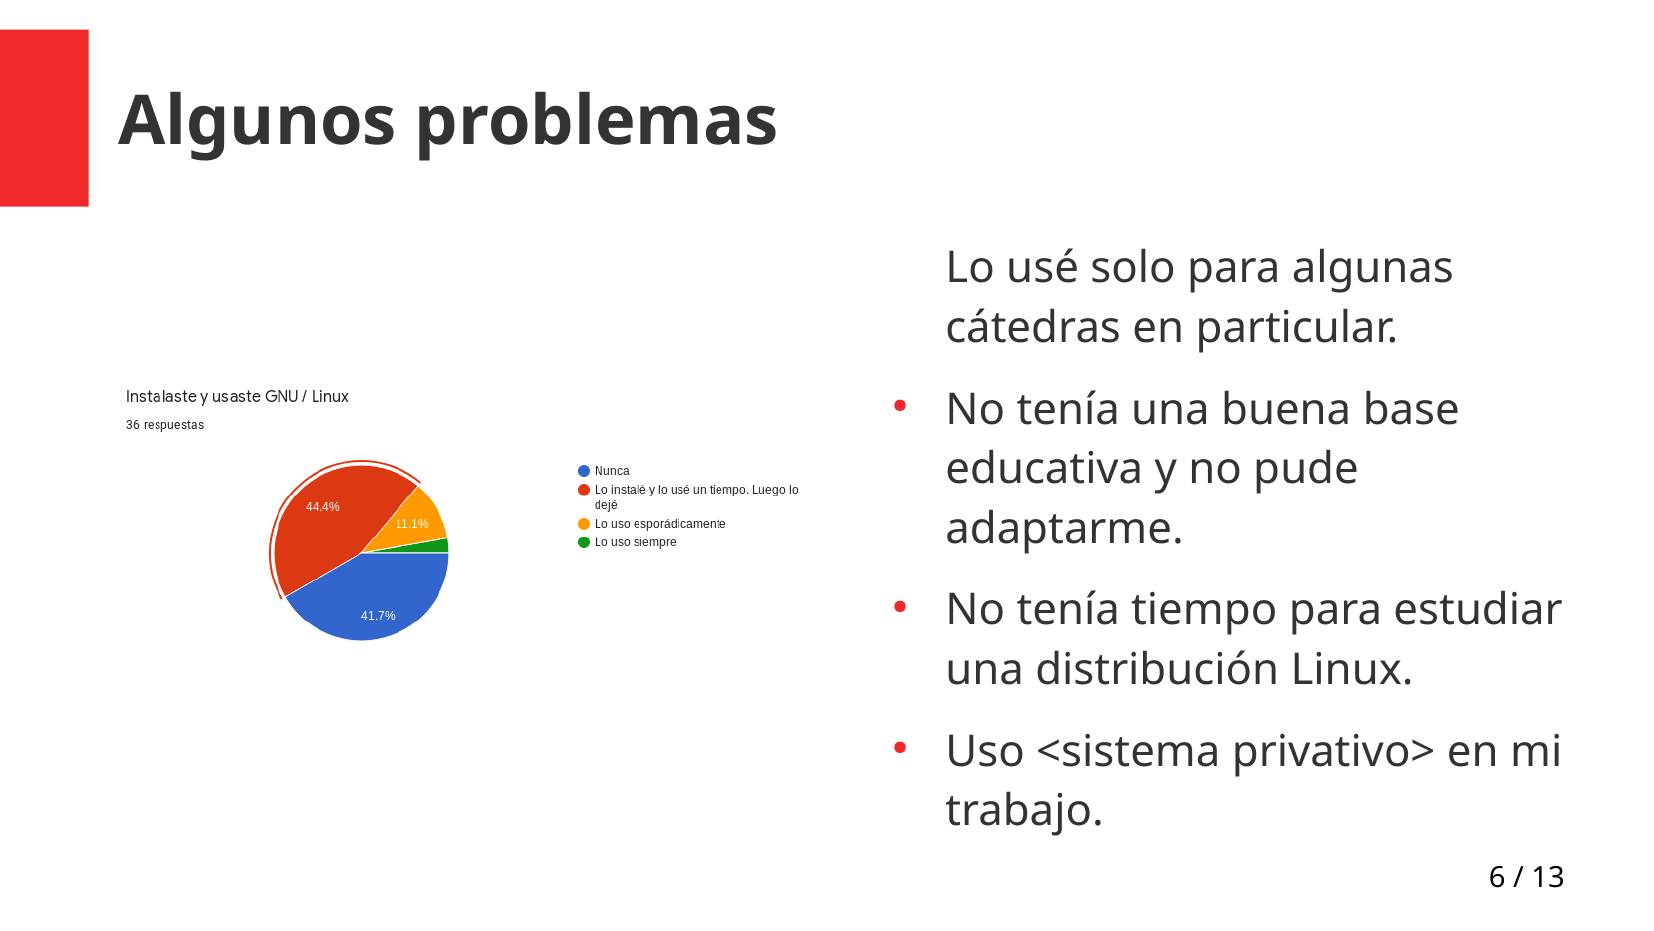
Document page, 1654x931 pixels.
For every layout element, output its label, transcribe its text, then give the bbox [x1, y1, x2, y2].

picture [118, 369, 839, 664]
title Algunos problemas [118, 29, 1595, 207]
list Lo usé solo para algunas cátedras en particular. No tenía una buena base educativa y no pude adaptarme. No tenía tiempo para estudiar una distribución Linux. Uso <sistema privativo> en mi trabajo. [874, 236, 1596, 798]
